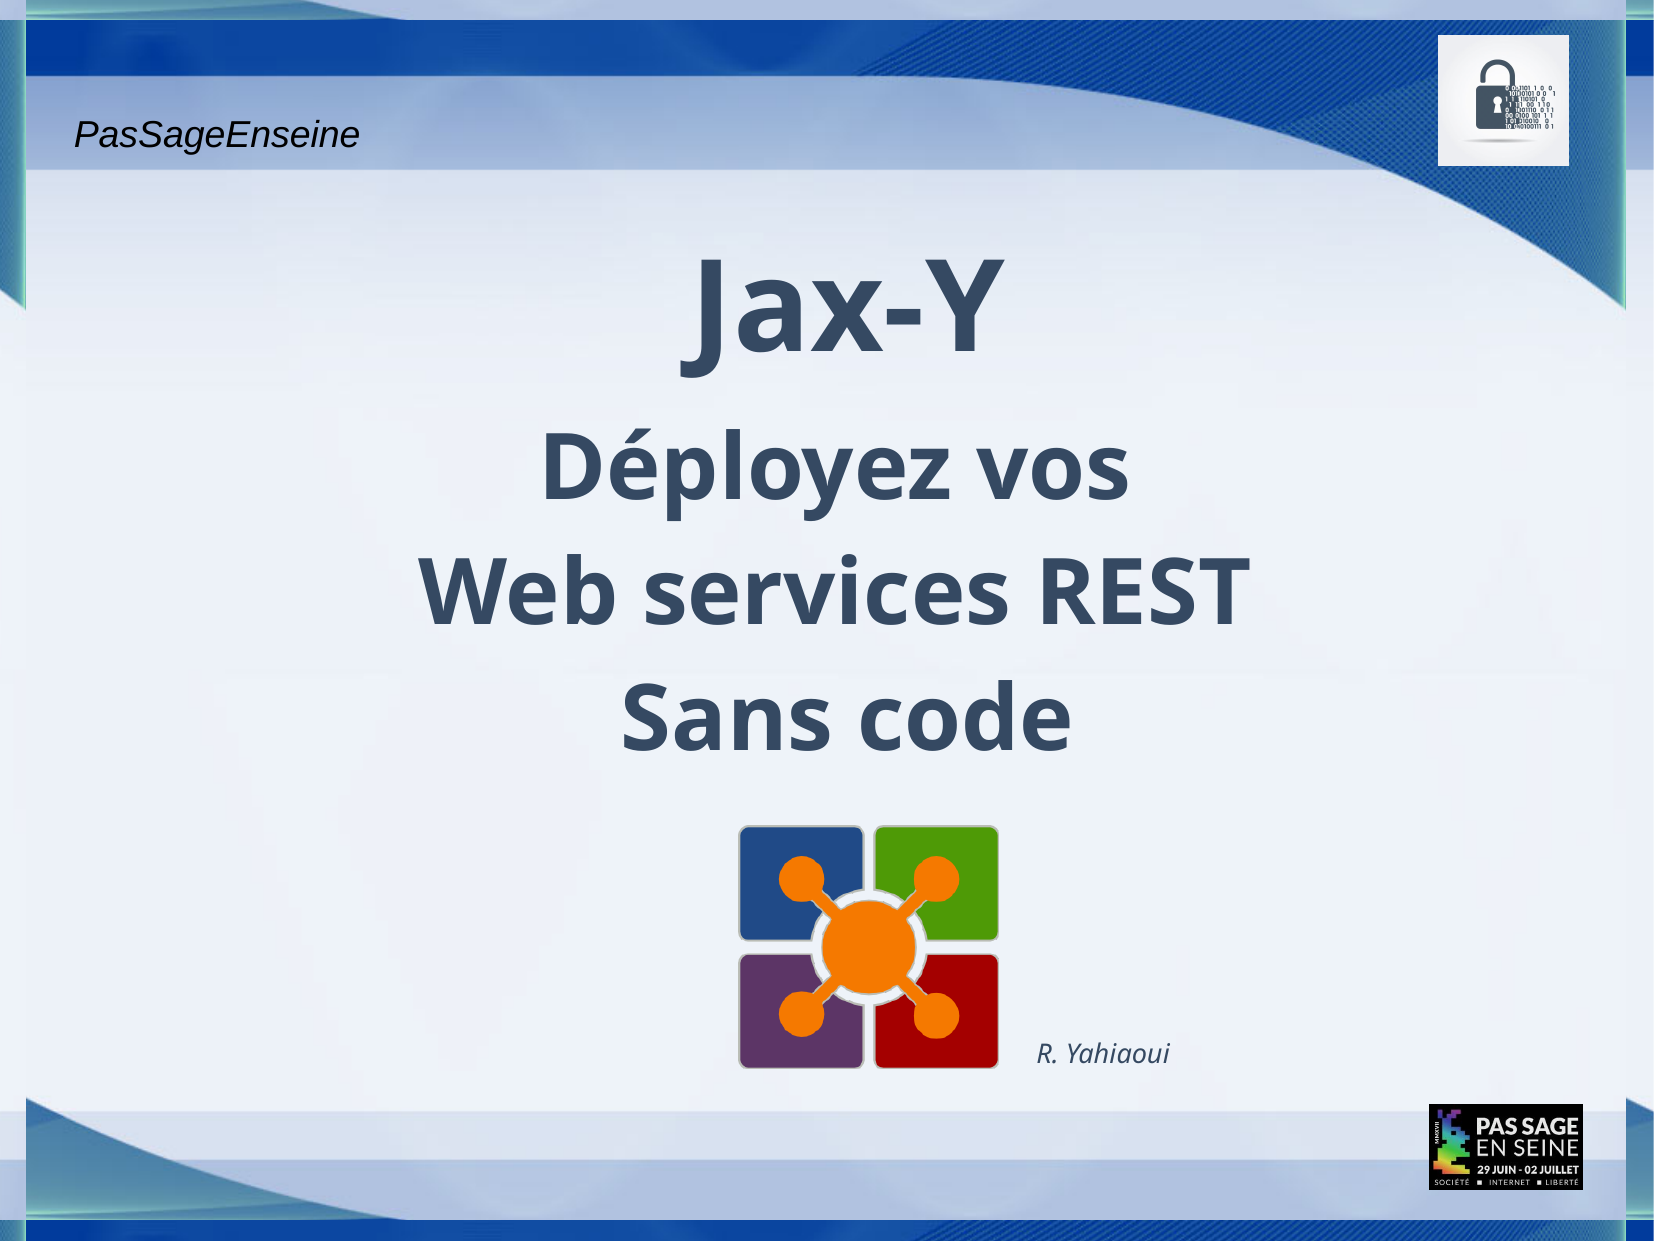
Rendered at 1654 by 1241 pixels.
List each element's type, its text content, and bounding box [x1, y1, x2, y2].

text_box Jax-Y [638, 214, 1058, 390]
text_box R. Yahiaoui [1021, 1027, 1235, 1075]
list Déployez vos Web services REST Sans code [188, 401, 1471, 780]
picture [0, 0, 1654, 1241]
text_box PasSageEnseine [59, 84, 733, 142]
